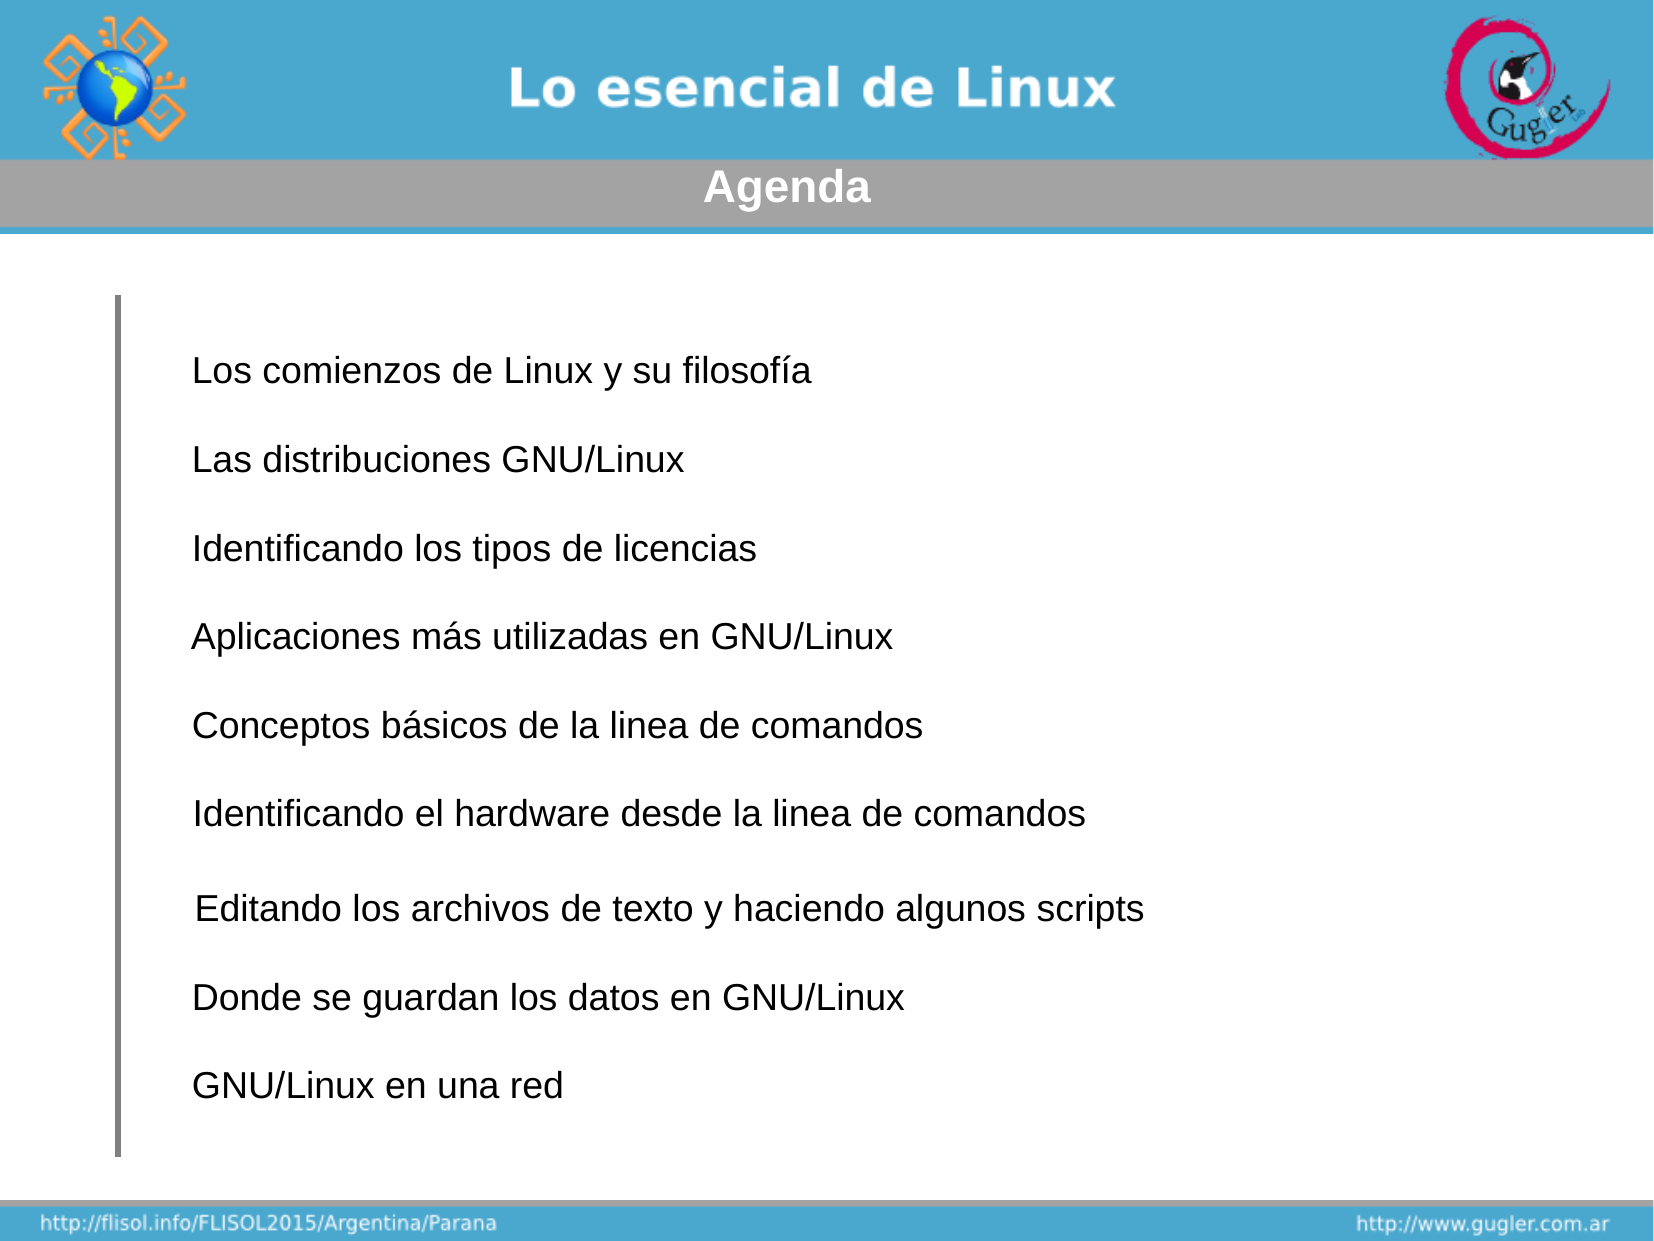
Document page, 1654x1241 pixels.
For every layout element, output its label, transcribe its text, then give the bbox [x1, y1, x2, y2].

picture [0, 0, 1654, 234]
text_box Agenda [688, 153, 886, 220]
picture [0, 1200, 1654, 1241]
text_box Editando los archivos de texto y haciendo algunos scripts [179, 879, 1160, 937]
text_box Conceptos básicos de la linea de comandos [177, 696, 1630, 754]
text_box GNU/Linux en una red [177, 1057, 1630, 1114]
text_box Los comienzos de Linux y su filosofía [177, 342, 1630, 400]
text_box Aplicaciones más utilizadas en GNU/Linux [175, 608, 1630, 666]
text_box Las distribuciones GNU/Linux [177, 431, 1630, 488]
text_box Identificando el hardware desde la linea de comandos [177, 785, 1630, 843]
text_box Donde se guardan los datos en GNU/Linux [177, 968, 1630, 1026]
text_box Identificando los tipos de licencias [177, 519, 1630, 577]
